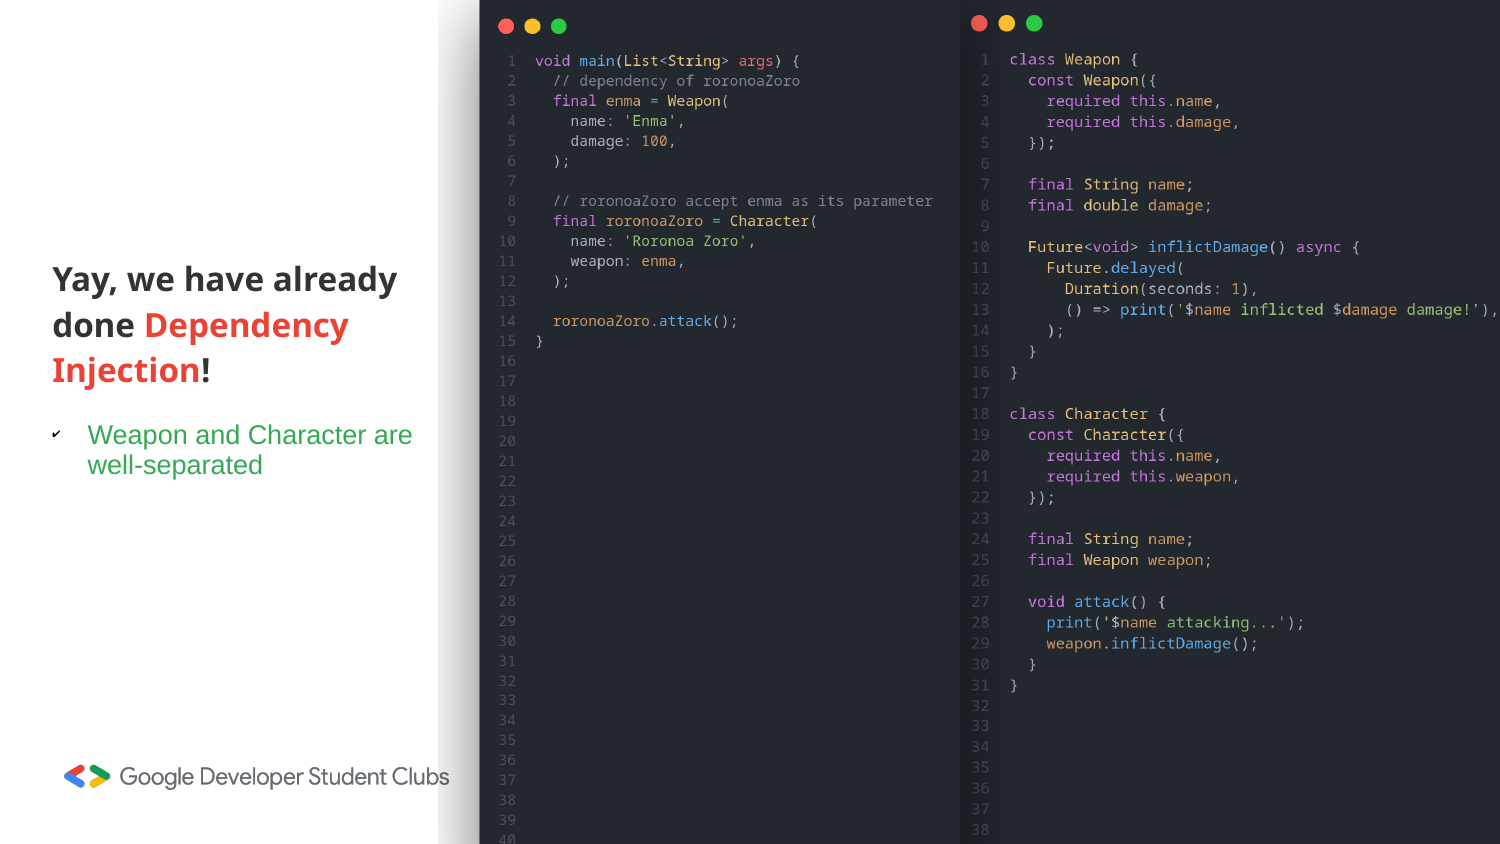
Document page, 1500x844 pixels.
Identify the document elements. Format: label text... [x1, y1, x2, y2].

picture [77, 762, 375, 790]
text_box Weapon and Character are well-separated [37, 412, 439, 526]
picture [438, 0, 1500, 844]
text_box Yay, we have already done Dependency Injection! [37, 248, 438, 386]
